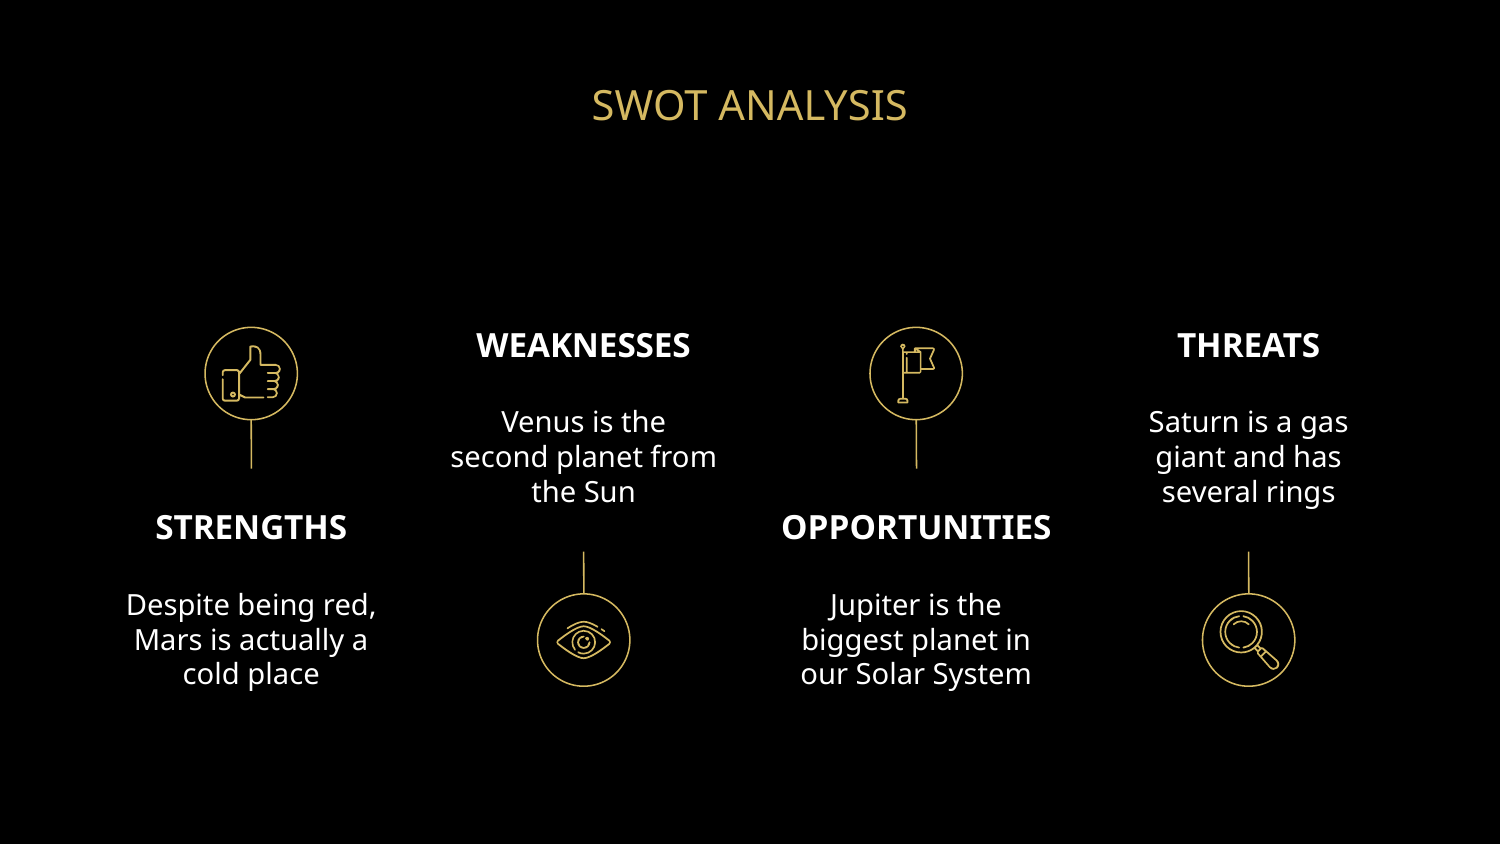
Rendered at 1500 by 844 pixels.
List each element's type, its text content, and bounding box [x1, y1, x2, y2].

title WEAKNESSES [433, 286, 734, 379]
text_box [897, 343, 935, 404]
text_box [229, 391, 236, 398]
text_box [556, 625, 611, 660]
text_box [221, 345, 281, 402]
title STRENGTHS [101, 468, 402, 562]
title SWOT ANALYSIS [519, 60, 981, 144]
text_box [566, 620, 599, 630]
title OPPORTUNITIES [753, 468, 1080, 562]
subtitle Venus is the second planet from the Sun [433, 388, 734, 552]
subtitle Jupiter is the biggest planet in our Solar System [765, 570, 1067, 713]
title THREATS [1098, 286, 1399, 379]
text_box [1219, 610, 1280, 670]
subtitle Despite being red, Mars is actually a cold place [101, 570, 402, 713]
subtitle Saturn is a gas giant and has several rings [1098, 388, 1399, 552]
